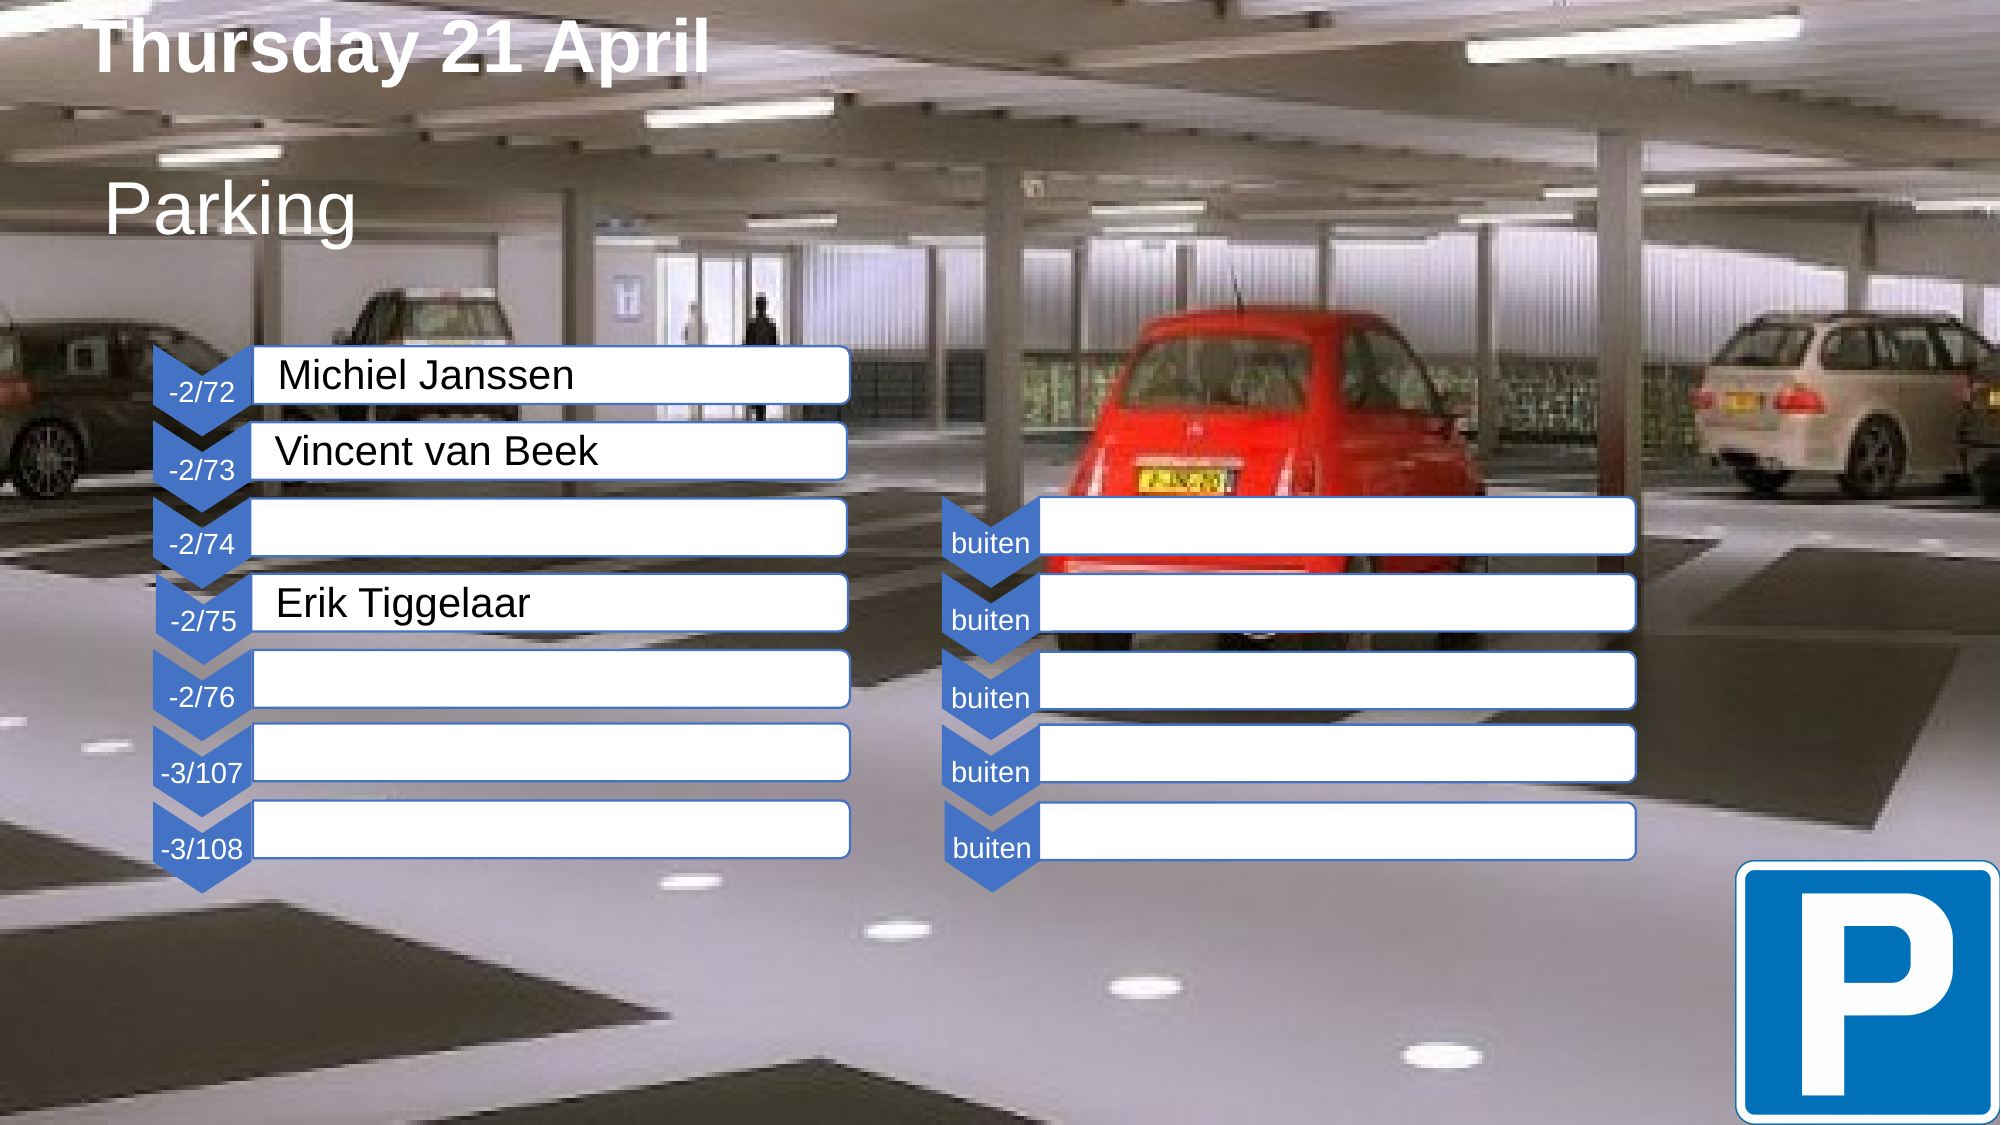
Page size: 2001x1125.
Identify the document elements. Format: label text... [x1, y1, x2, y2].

text_box [253, 800, 850, 859]
text_box -3/107 [154, 727, 251, 817]
picture [0, 0, 2000, 1125]
text_box [1038, 496, 1636, 555]
title Thursday 21 April Parking [67, 0, 1951, 142]
text_box buiten [945, 802, 1039, 892]
text_box [1039, 802, 1636, 861]
text_box [250, 498, 848, 557]
text_box buiten [942, 726, 1039, 816]
text_box -2/72 [154, 346, 251, 436]
text_box Michiel Janssen [253, 346, 850, 404]
text_box [1039, 573, 1636, 632]
text_box Erik Tiggelaar [251, 573, 849, 632]
text_box -2/73 [154, 422, 251, 512]
text_box -3/108 [154, 803, 251, 893]
text_box [1039, 724, 1636, 783]
text_box Vincent van Beek [250, 422, 848, 480]
text_box [253, 723, 850, 782]
text_box -2/76 [154, 651, 251, 740]
text_box -2/75 [157, 574, 251, 664]
text_box buiten [942, 497, 1039, 587]
text_box [67, 174, 738, 318]
text_box [1039, 651, 1636, 710]
text_box [253, 650, 850, 708]
text_box buiten [942, 573, 1039, 663]
text_box -2/74 [154, 498, 250, 588]
text_box buiten [942, 650, 1039, 739]
